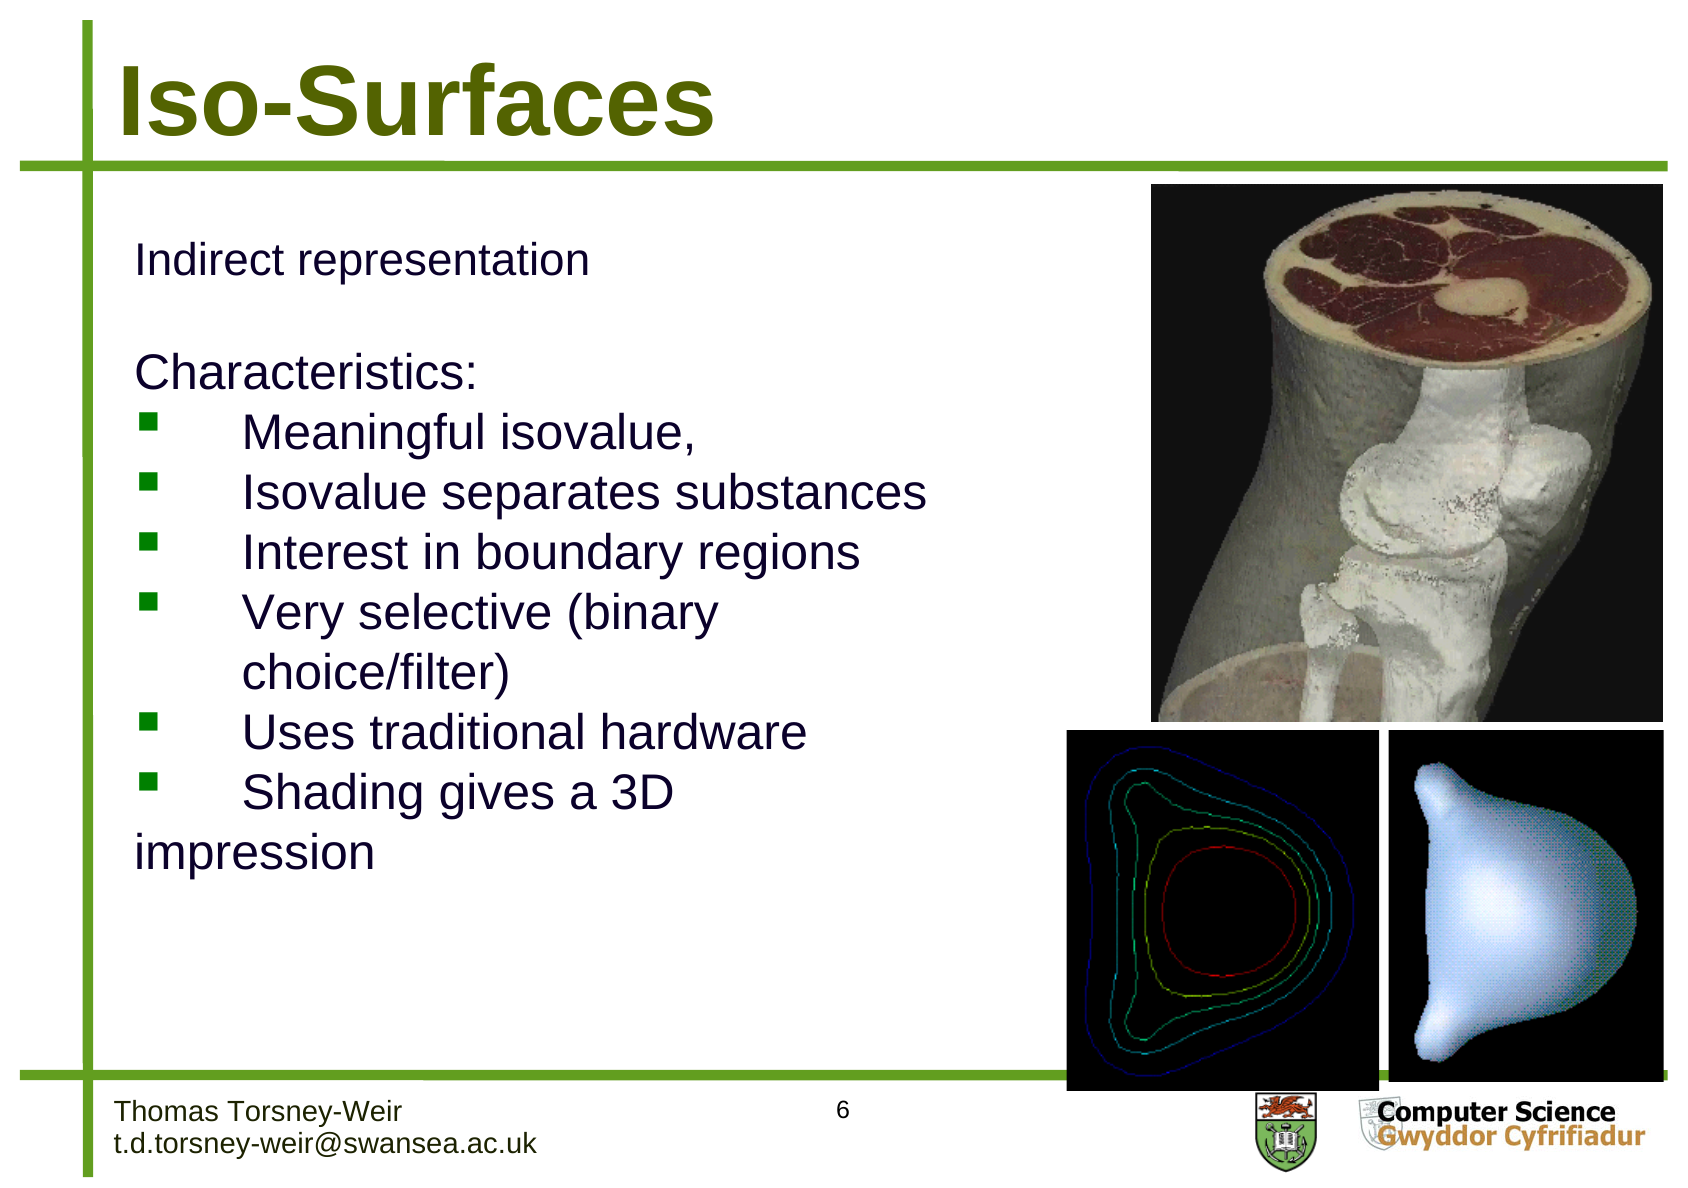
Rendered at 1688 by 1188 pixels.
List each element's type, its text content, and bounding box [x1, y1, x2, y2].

text_box <number> [412, 1089, 1274, 1188]
list Indirect representation Characteristics: Meaningful isovalue, Isovalue separates substances Interest in boundary regions Very selective (binary choice/filter) Uses traditional hardware Shading gives a 3D impression [117, 209, 1010, 1060]
picture [1066, 730, 1380, 1091]
picture [1388, 730, 1664, 1082]
picture [1151, 184, 1663, 722]
title Iso-Surfaces [101, 29, 1666, 166]
picture [1274, 1092, 1654, 1173]
